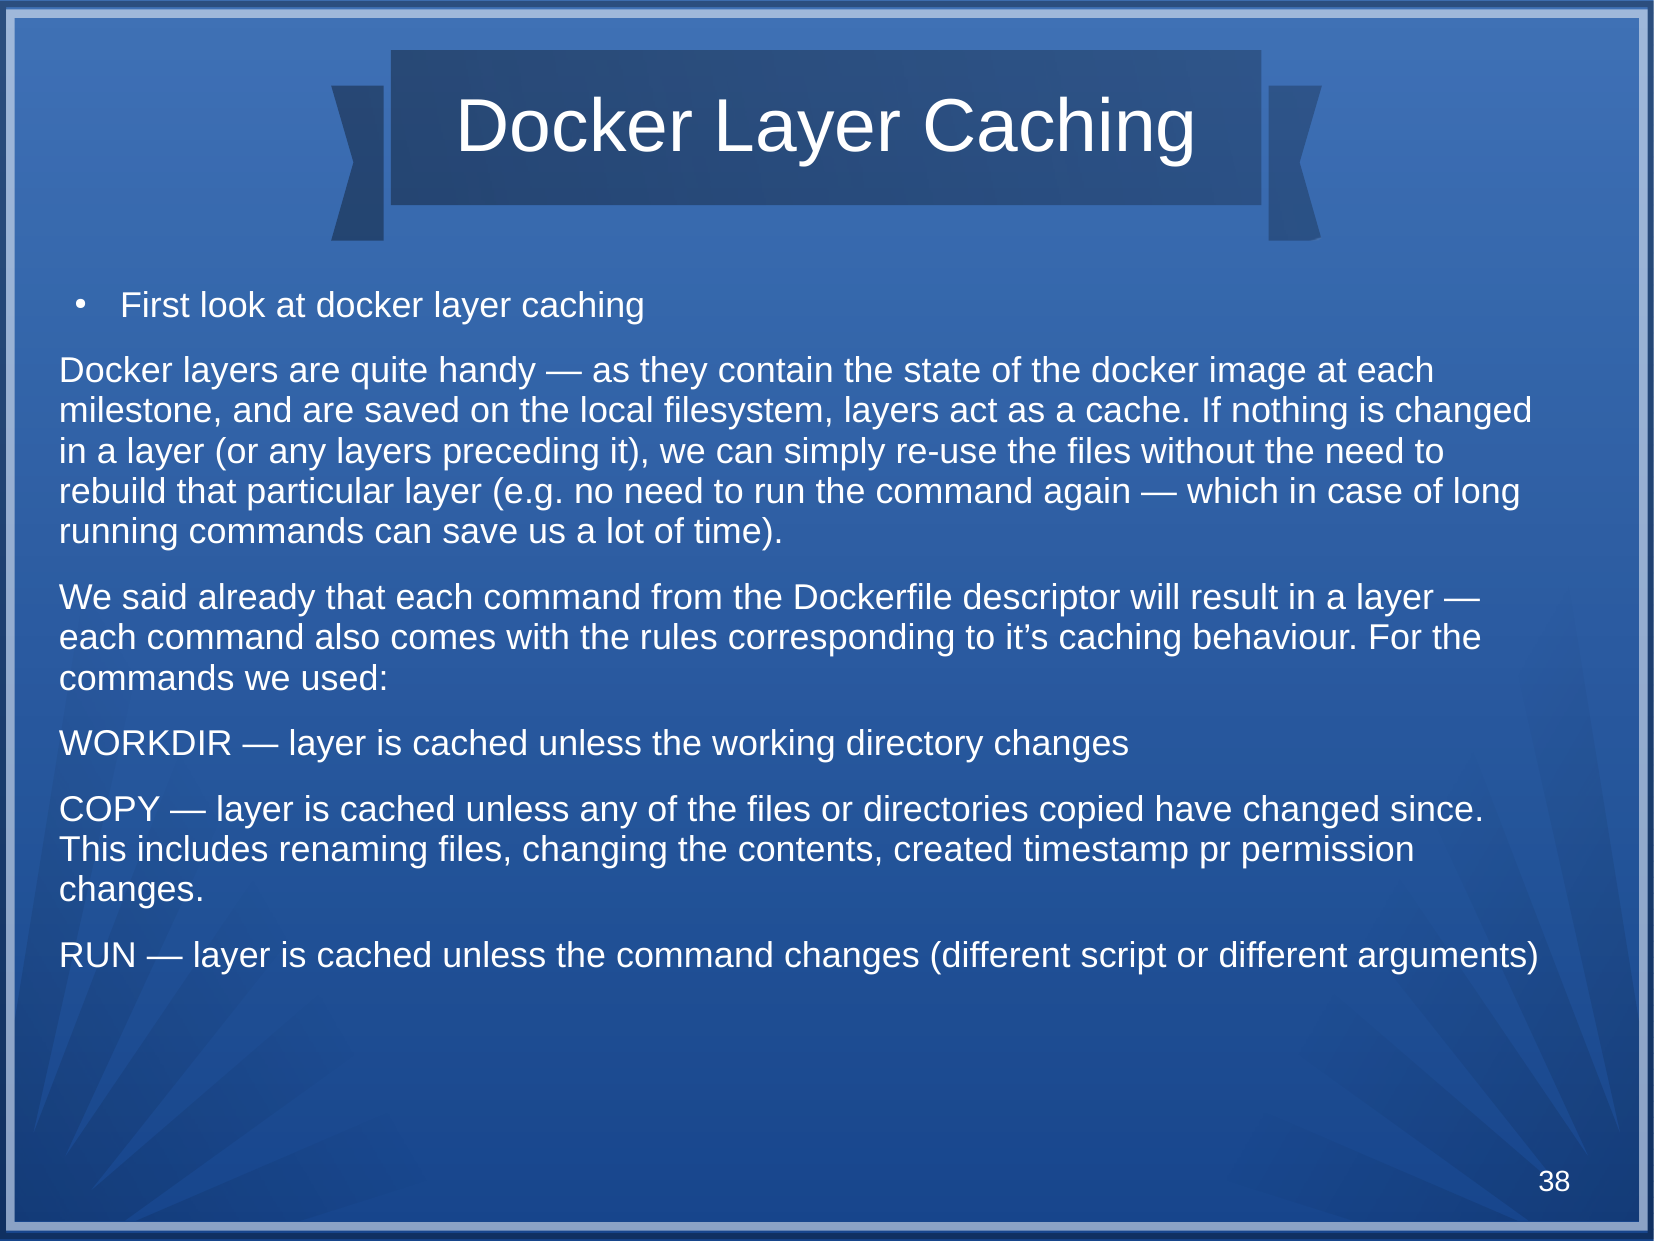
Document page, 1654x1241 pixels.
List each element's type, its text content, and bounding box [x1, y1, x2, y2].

list First look at docker layer caching Docker layers are quite handy — as they contain the state of the docker image at each milestone, and are saved on the local filesystem, layers act as a cache. If nothing is changed in a layer (or any layers preceding it), we can simply re-use the files without the need to rebuild that particular layer (e.g. no need to run the command again — which in case of long running commands can save us a lot of time). We said already that each command from the Dockerfile descriptor will result in a layer — each command also comes with the rules corresponding to it’s caching behaviour. For the commands we used: WORKDIR — layer is cached unless the working directory changes COPY — layer is cached unless any of the files or directories copied have changed since. This includes renaming files, changing the contents, created timestamp pr permission changes. RUN — layer is cached unless the command changes (different script or different arguments) [59, 284, 1548, 1004]
title Docker Layer Caching [389, 47, 1264, 205]
